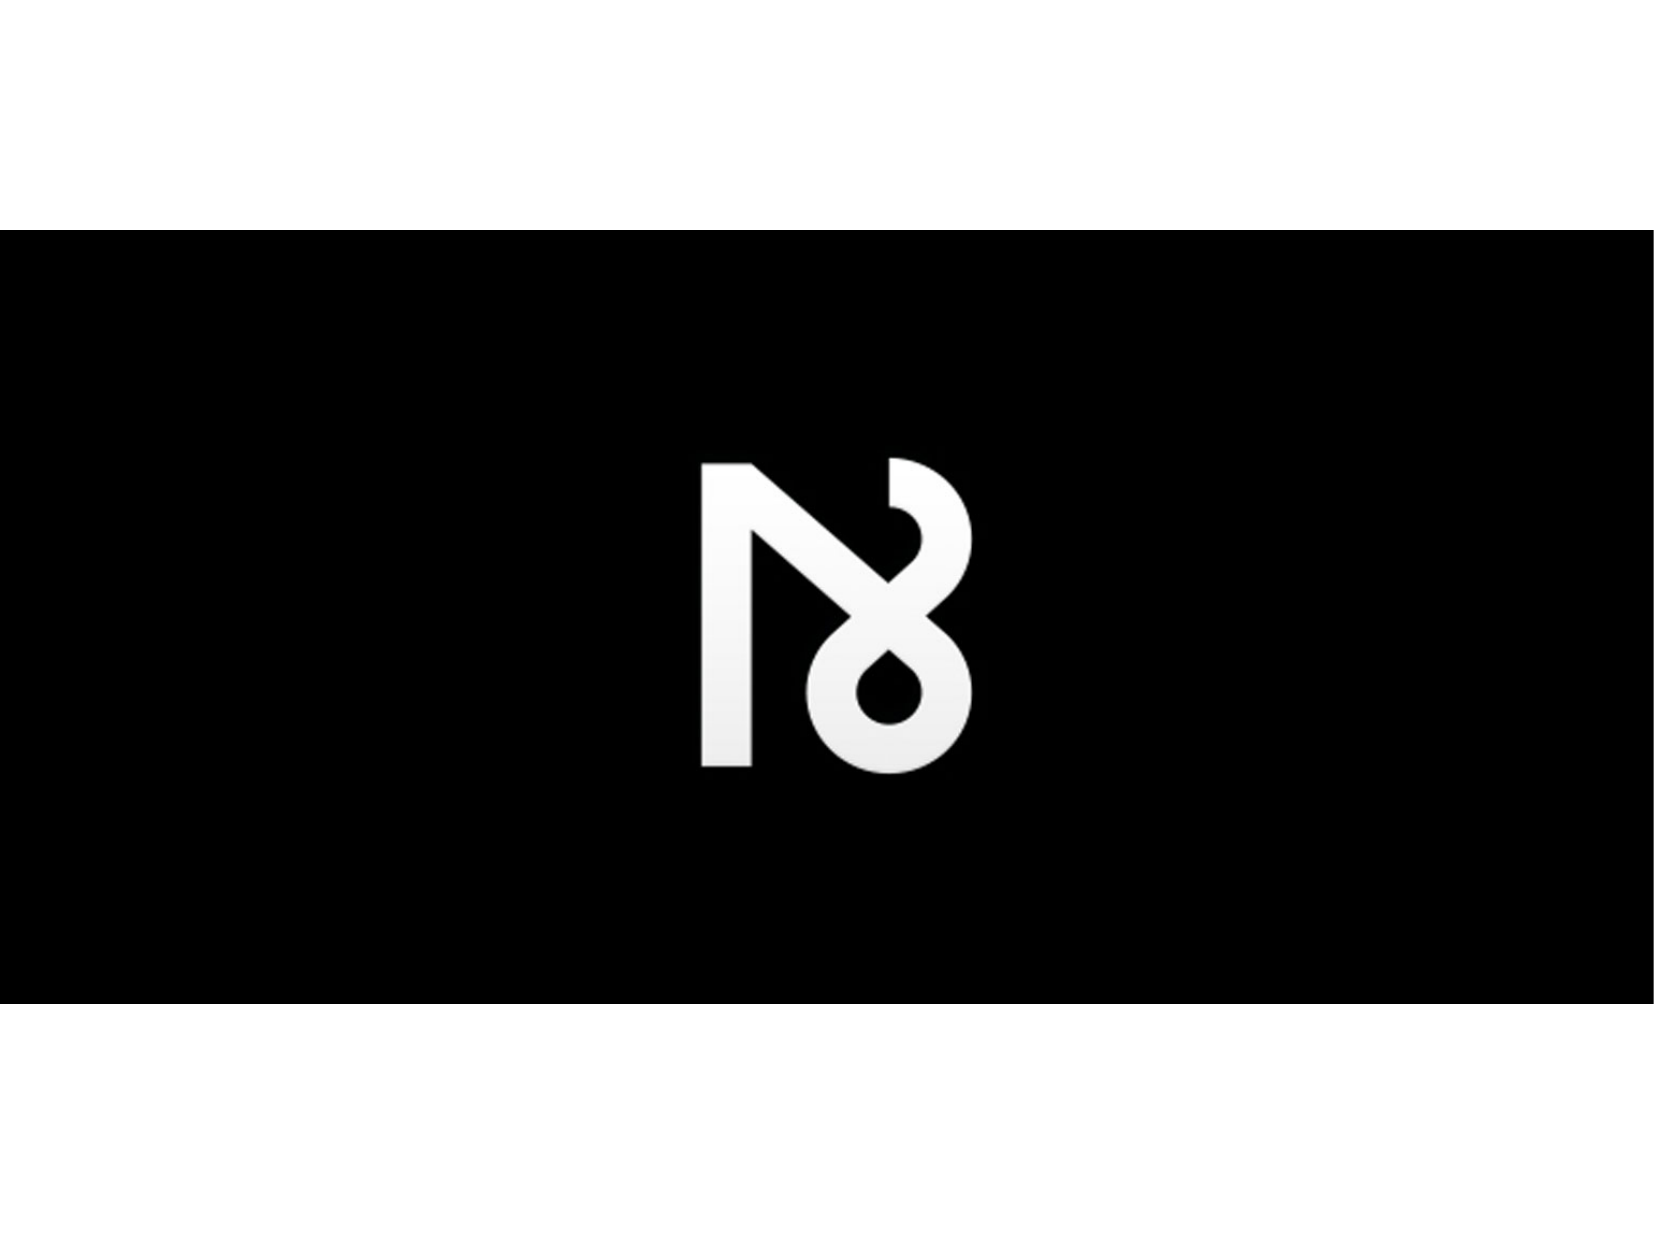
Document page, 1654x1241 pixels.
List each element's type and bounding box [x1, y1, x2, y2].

picture [0, 230, 1654, 1004]
